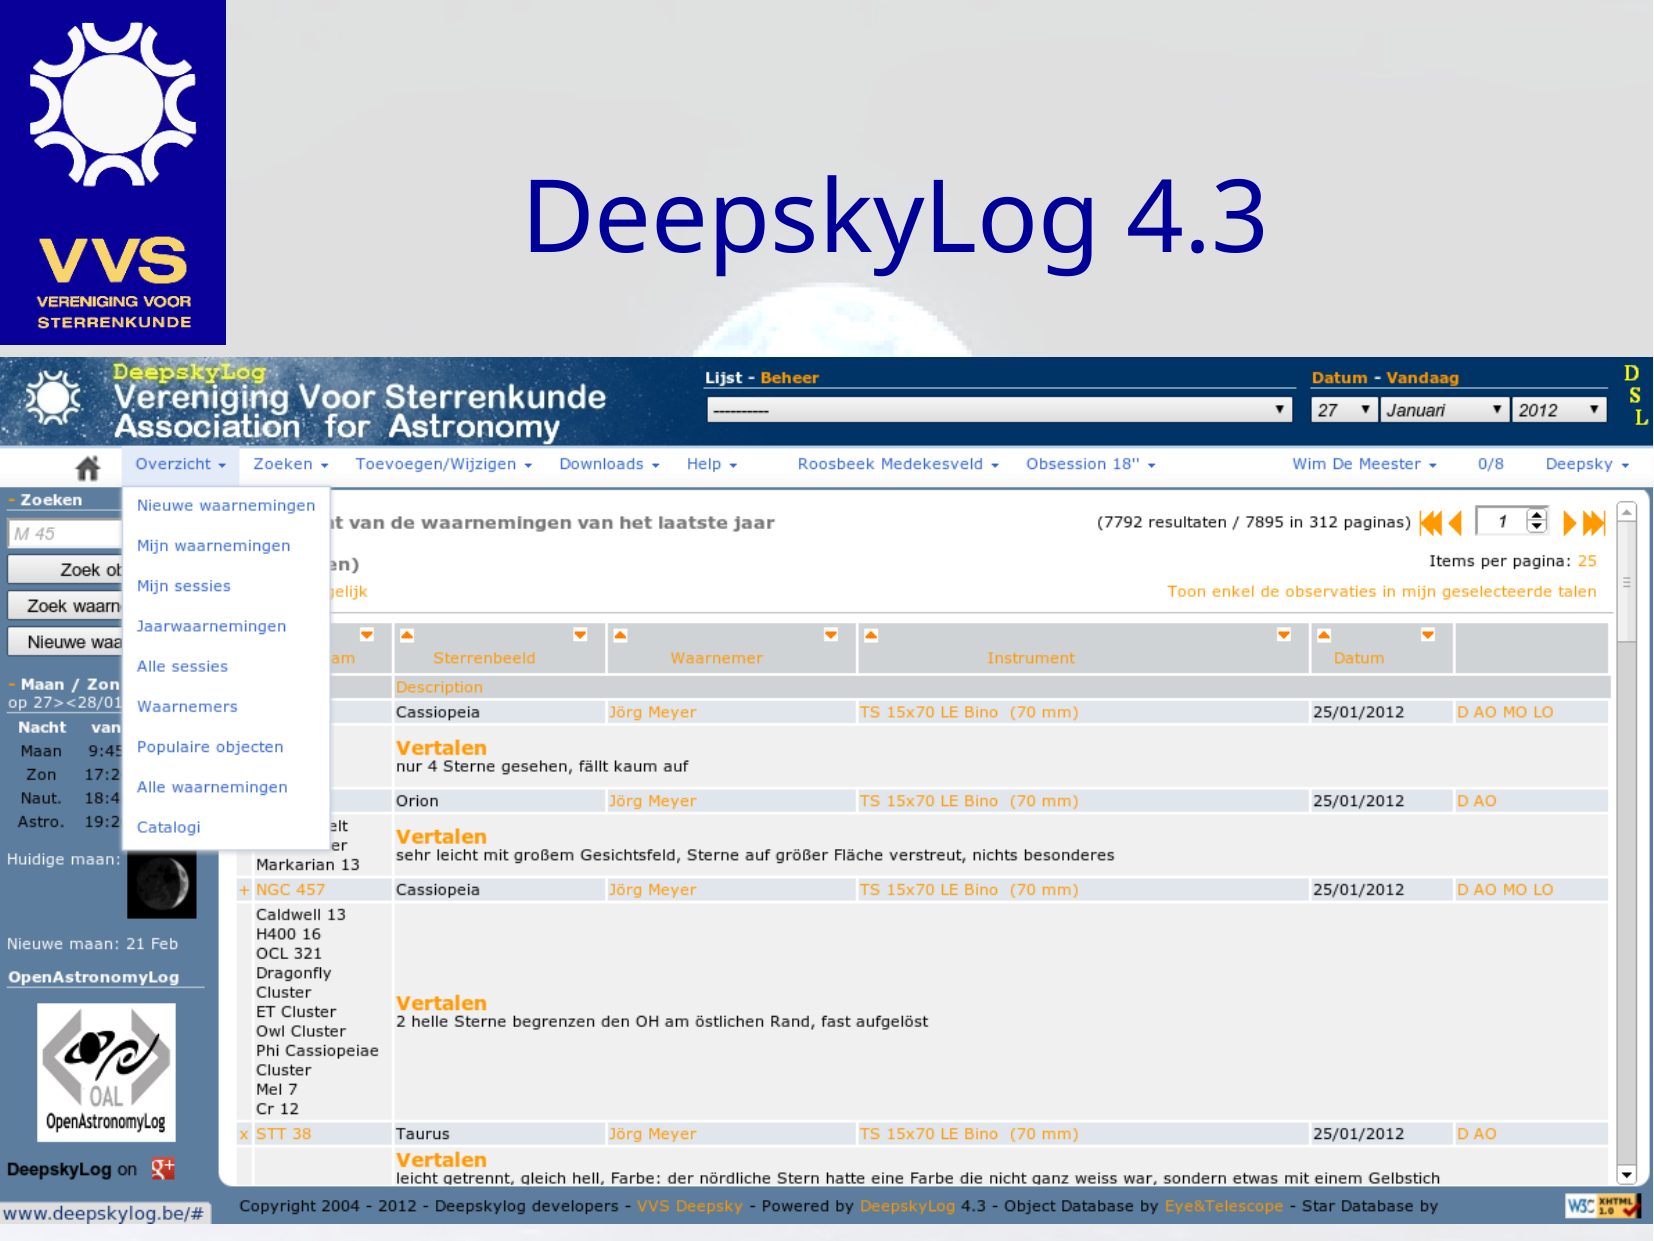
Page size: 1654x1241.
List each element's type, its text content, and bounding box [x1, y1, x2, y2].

picture [0, 357, 1653, 1224]
picture [0, 0, 226, 345]
title DeepskyLog 4.3 [261, 83, 1529, 344]
